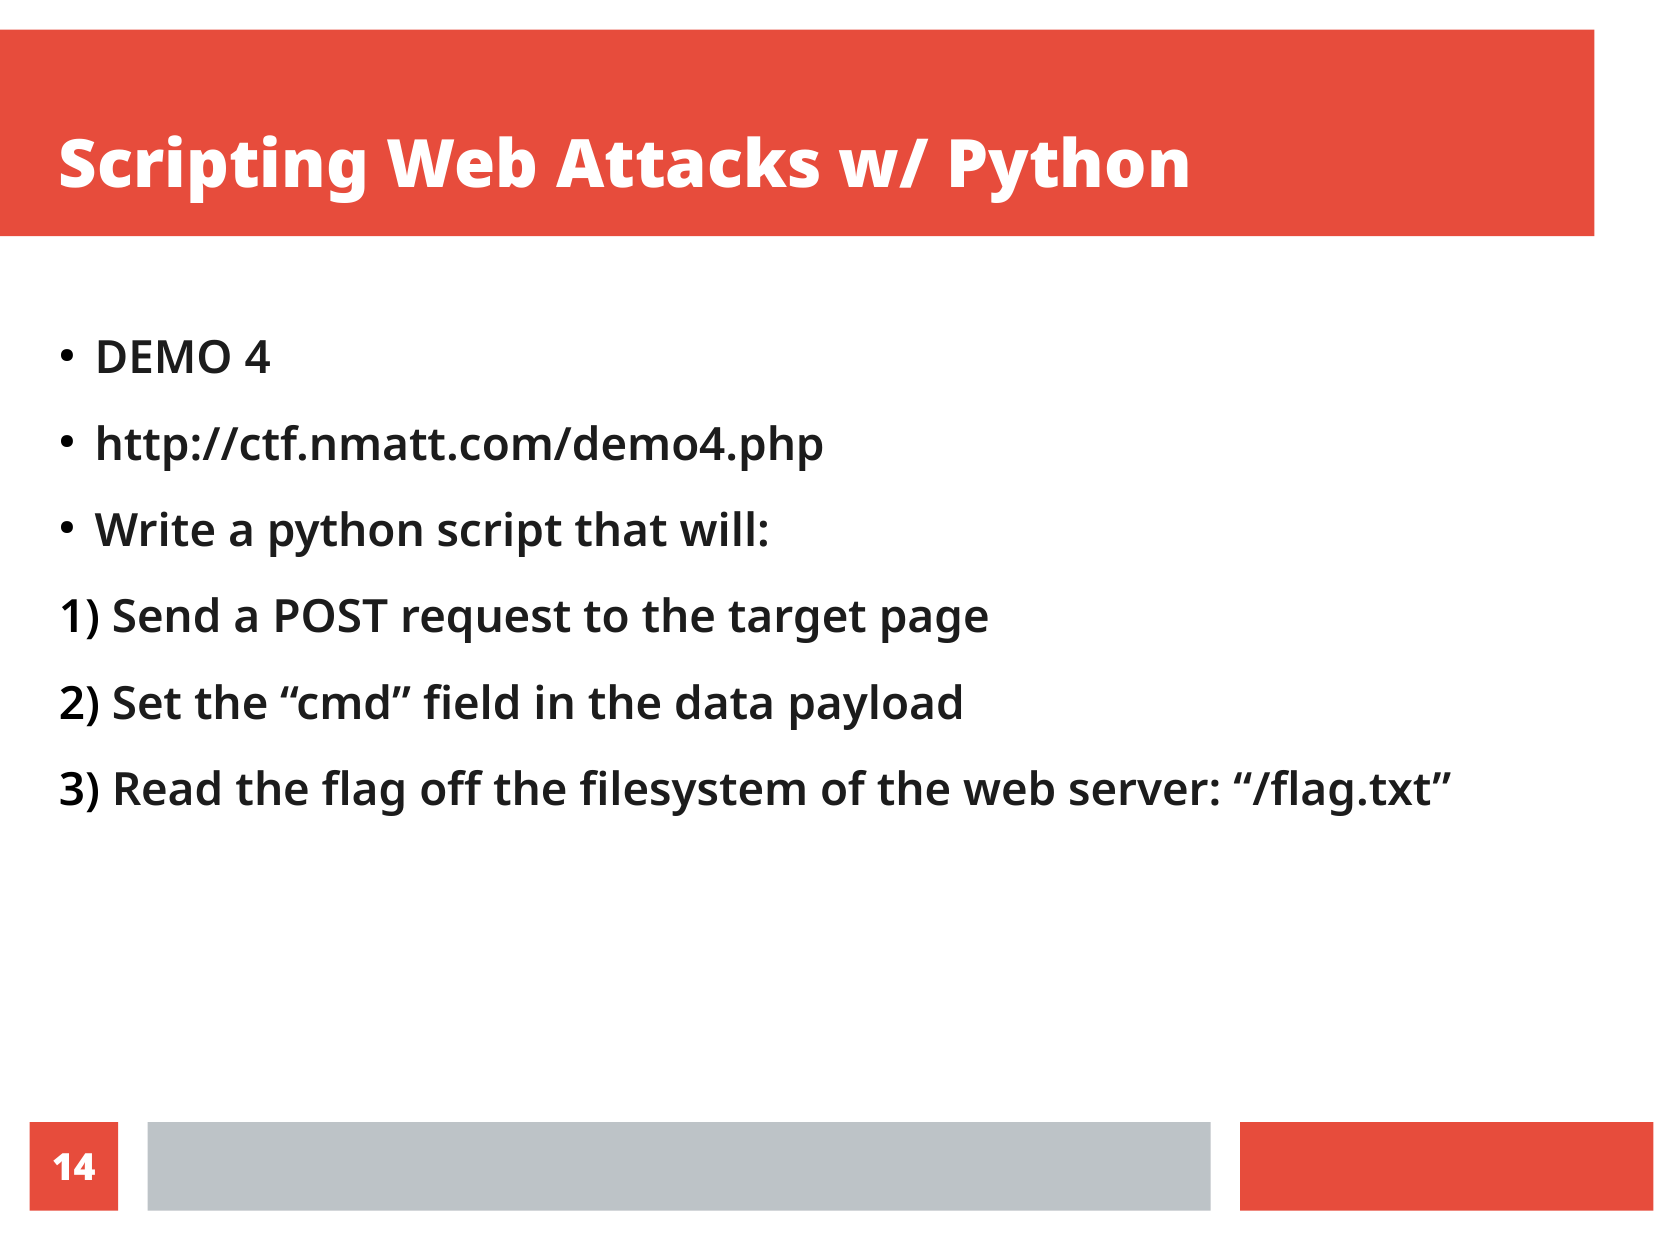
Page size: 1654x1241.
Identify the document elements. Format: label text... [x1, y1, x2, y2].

list DEMO 4 http://ctf.nmatt.com/demo4.php Write a python script that will: Send a POST request to the target page Set the “cmd” field in the data payload Read the flag off the filesystem of the web server: “/flag.txt” [59, 324, 1565, 1066]
title Scripting Web Attacks w/ Python [59, 59, 1595, 207]
